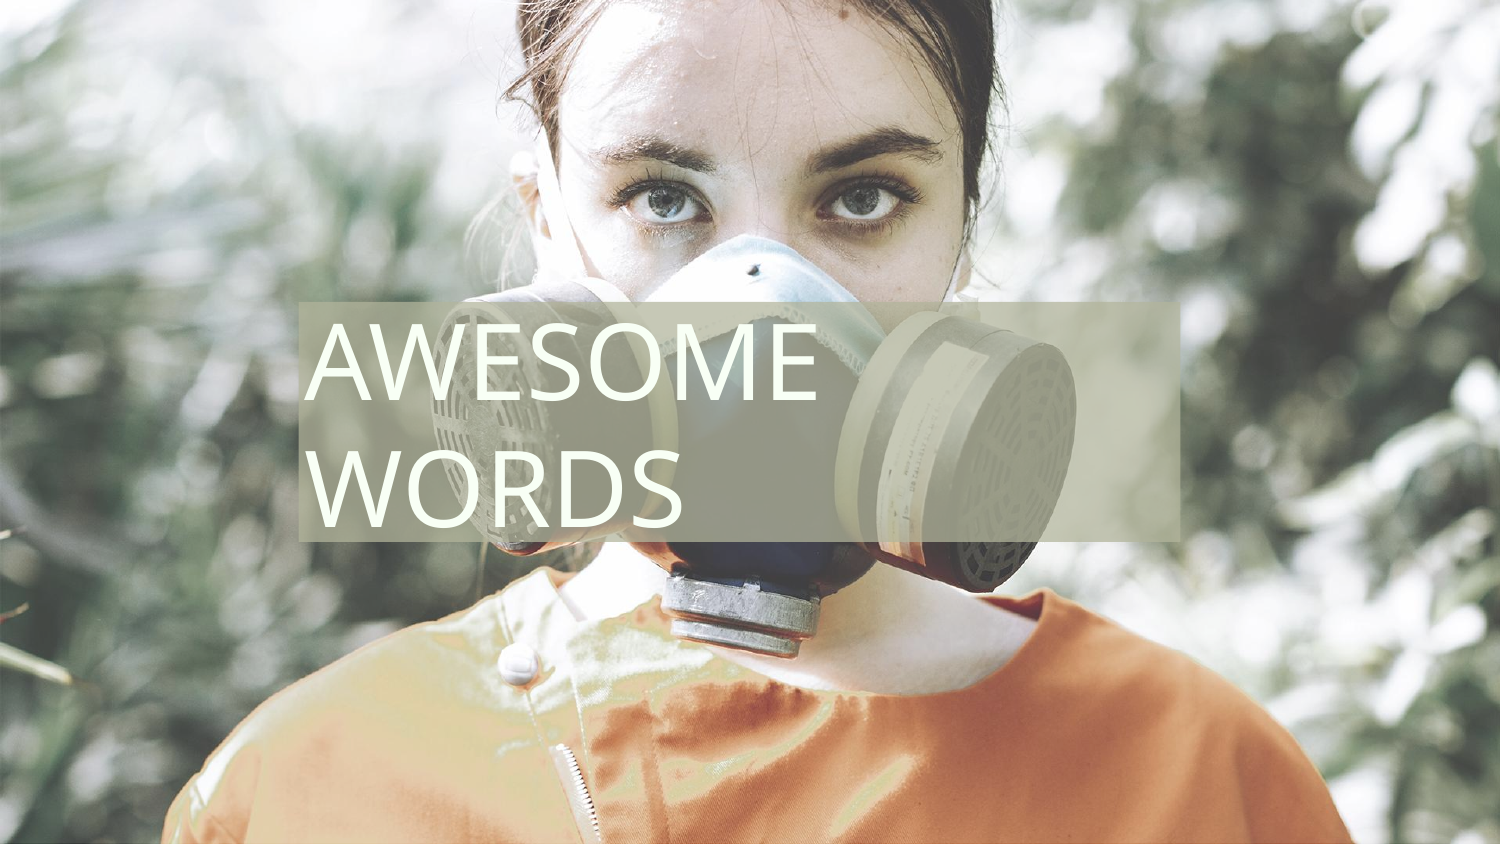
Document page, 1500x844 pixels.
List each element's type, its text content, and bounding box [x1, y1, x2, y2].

text_box [0, 0, 1500, 844]
title AWESOME WORDS [289, 371, 1211, 471]
